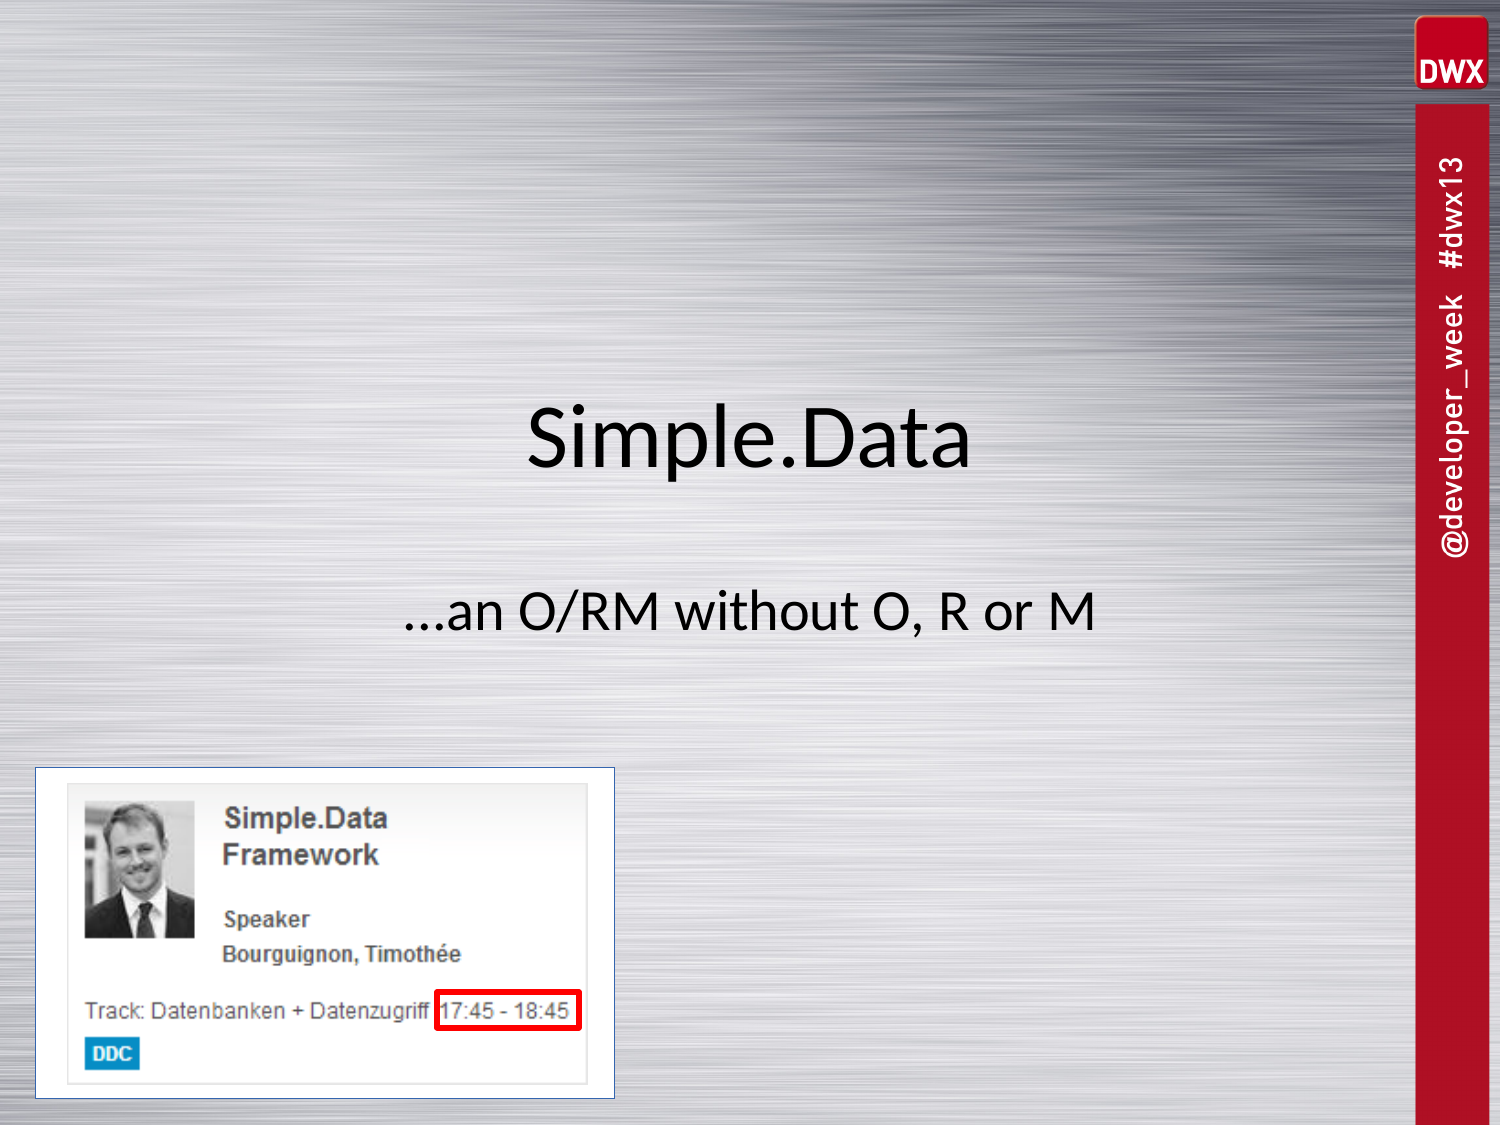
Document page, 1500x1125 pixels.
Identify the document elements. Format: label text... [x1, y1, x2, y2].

title Simple.Data [75, 336, 1426, 478]
list ...an O/RM without O, R or M [75, 478, 1426, 929]
picture [0, 0, 1500, 1125]
text_box [35, 767, 615, 1099]
